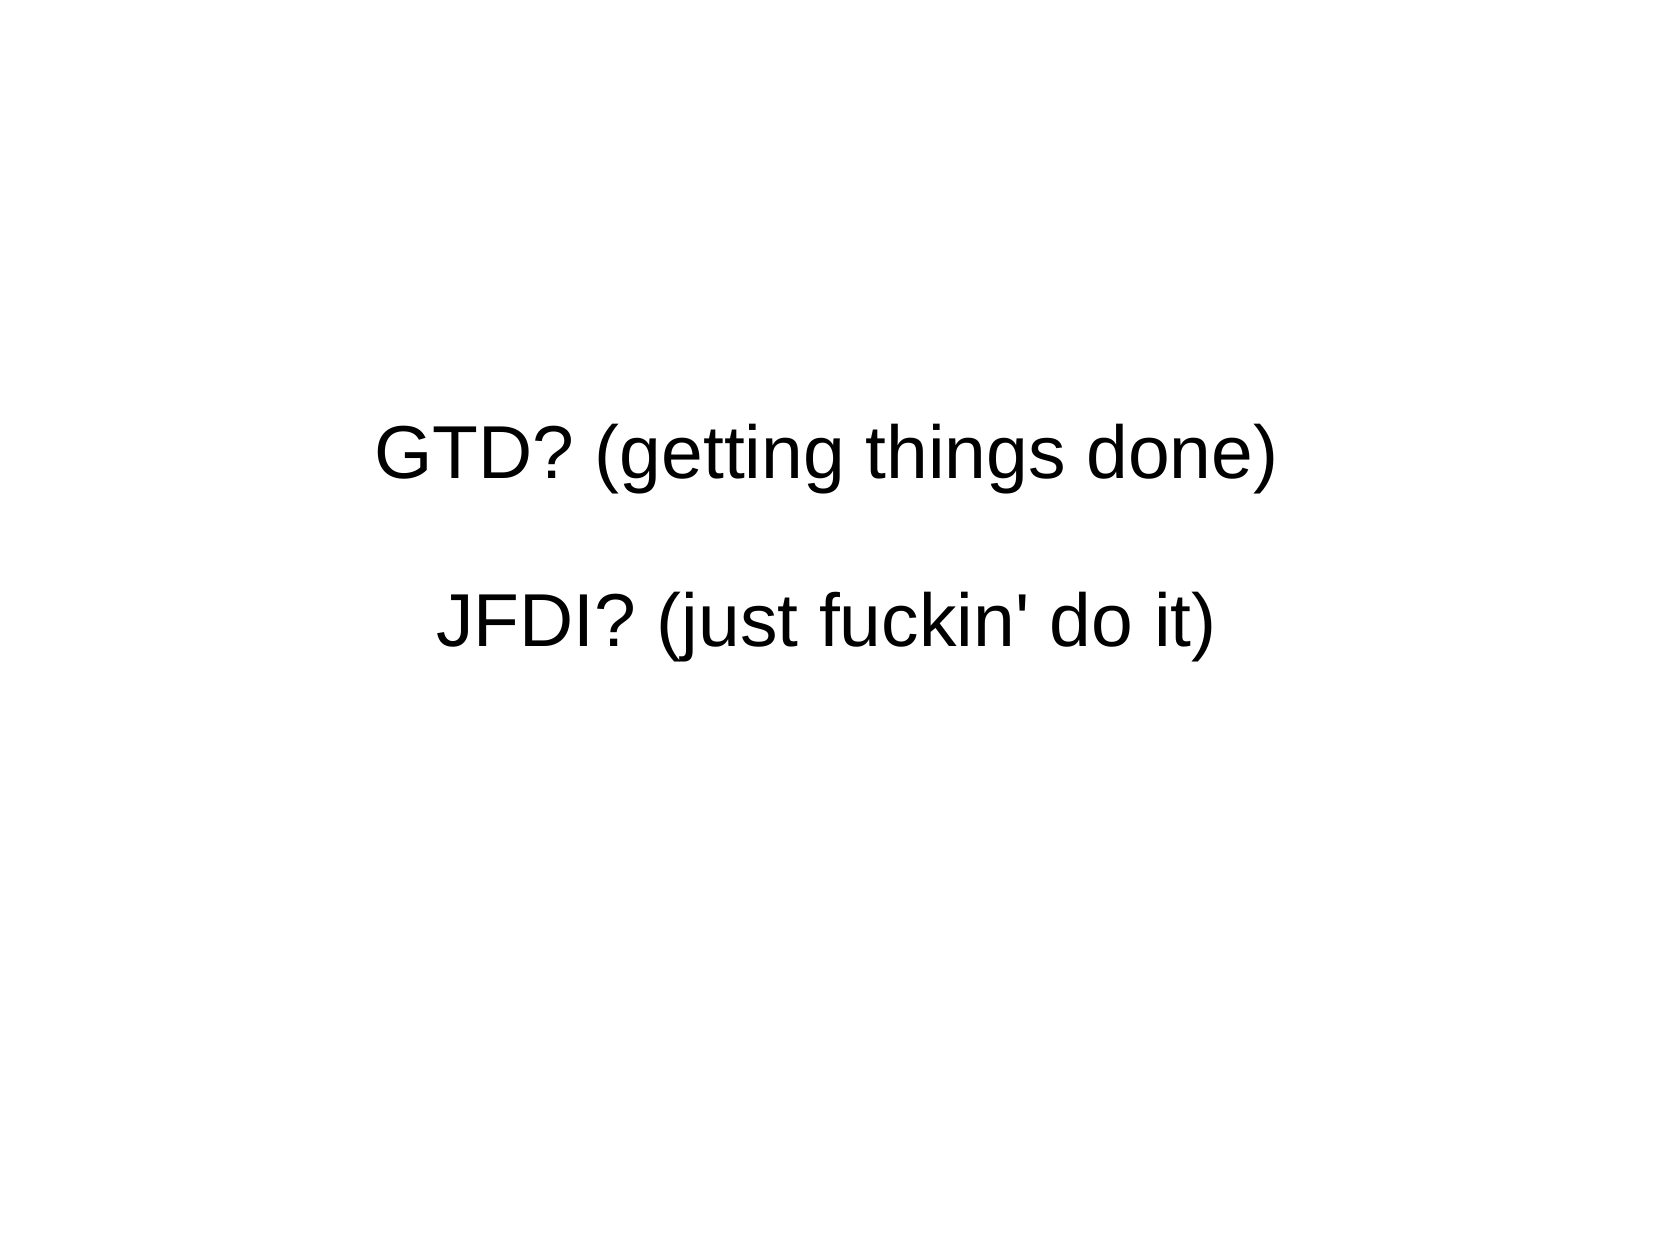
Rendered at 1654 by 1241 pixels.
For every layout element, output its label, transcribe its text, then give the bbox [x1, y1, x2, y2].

subtitle GTD? (getting things done) JFDI? (just fuckin' do it) [82, 140, 1571, 1101]
